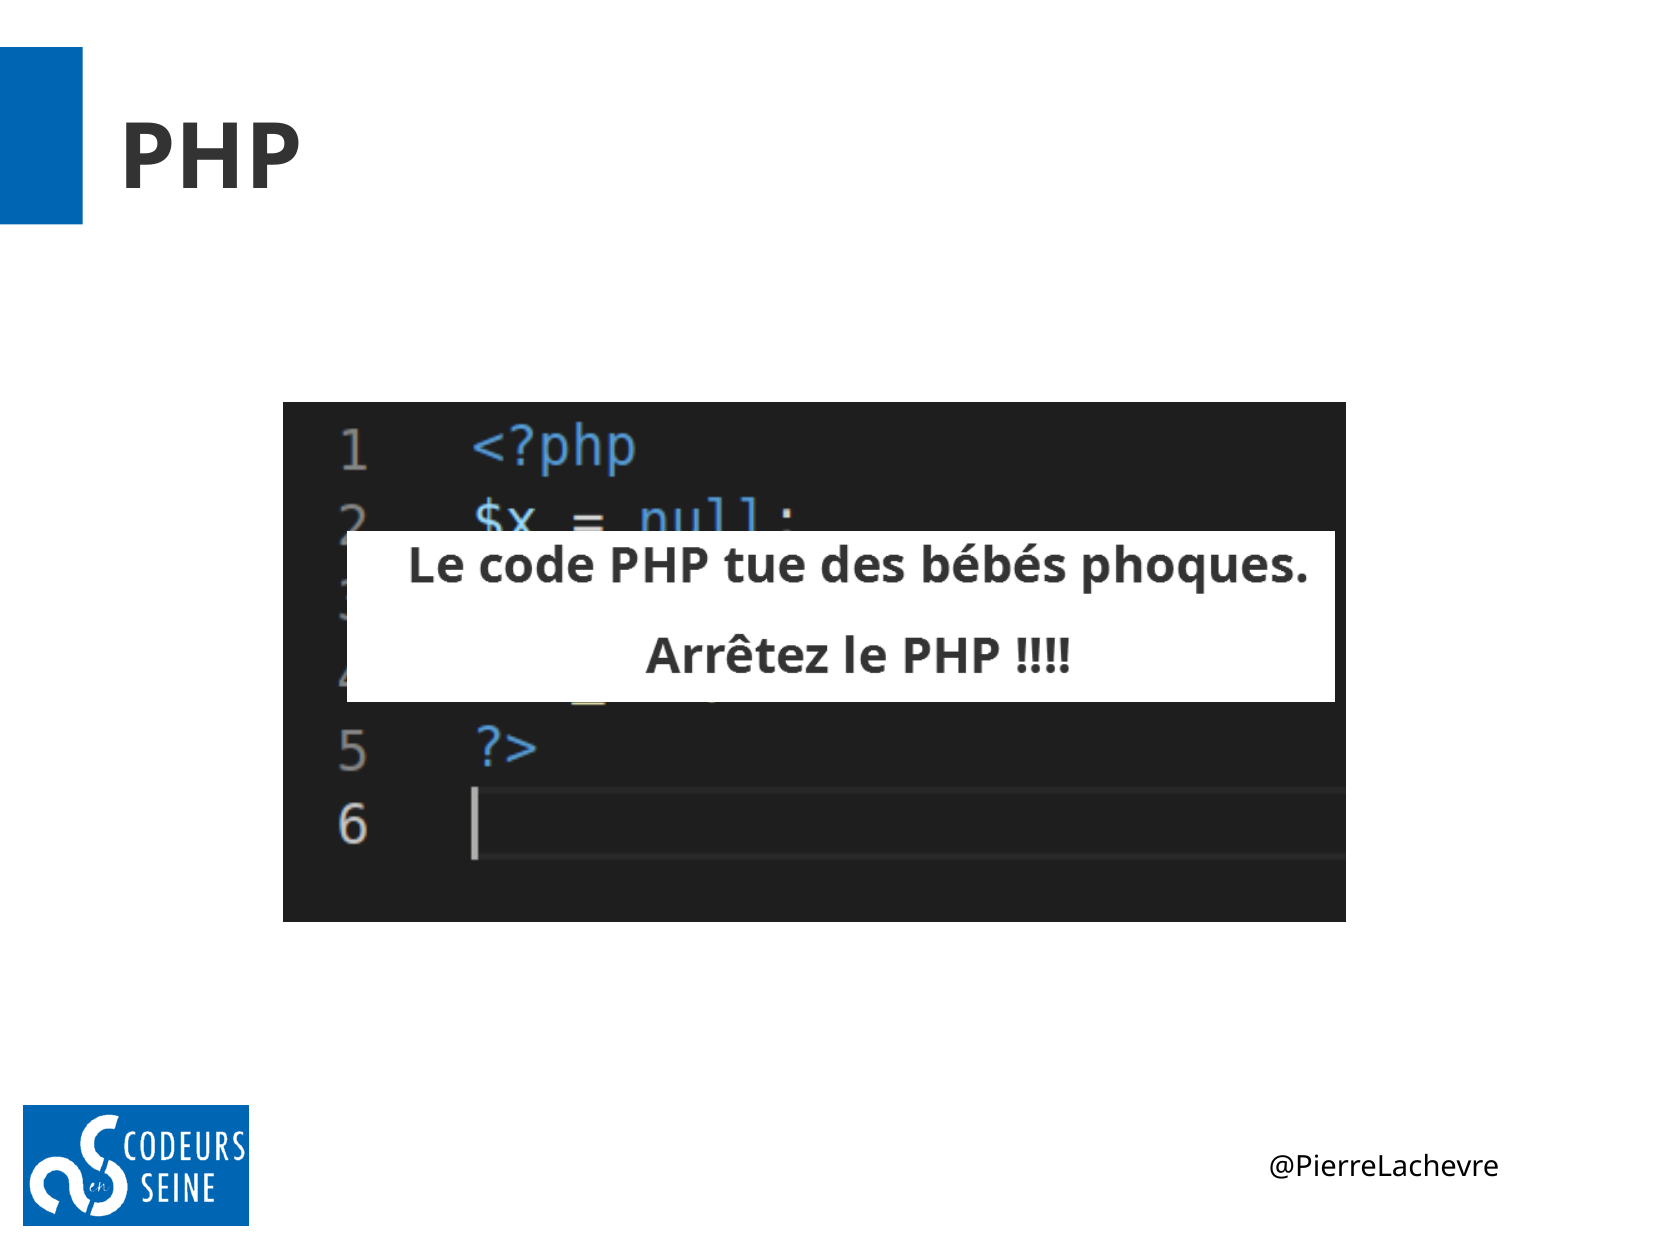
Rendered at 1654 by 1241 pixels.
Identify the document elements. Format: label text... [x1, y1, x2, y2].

title PHP [118, 49, 1571, 257]
picture [283, 402, 1346, 922]
picture [23, 1105, 249, 1226]
